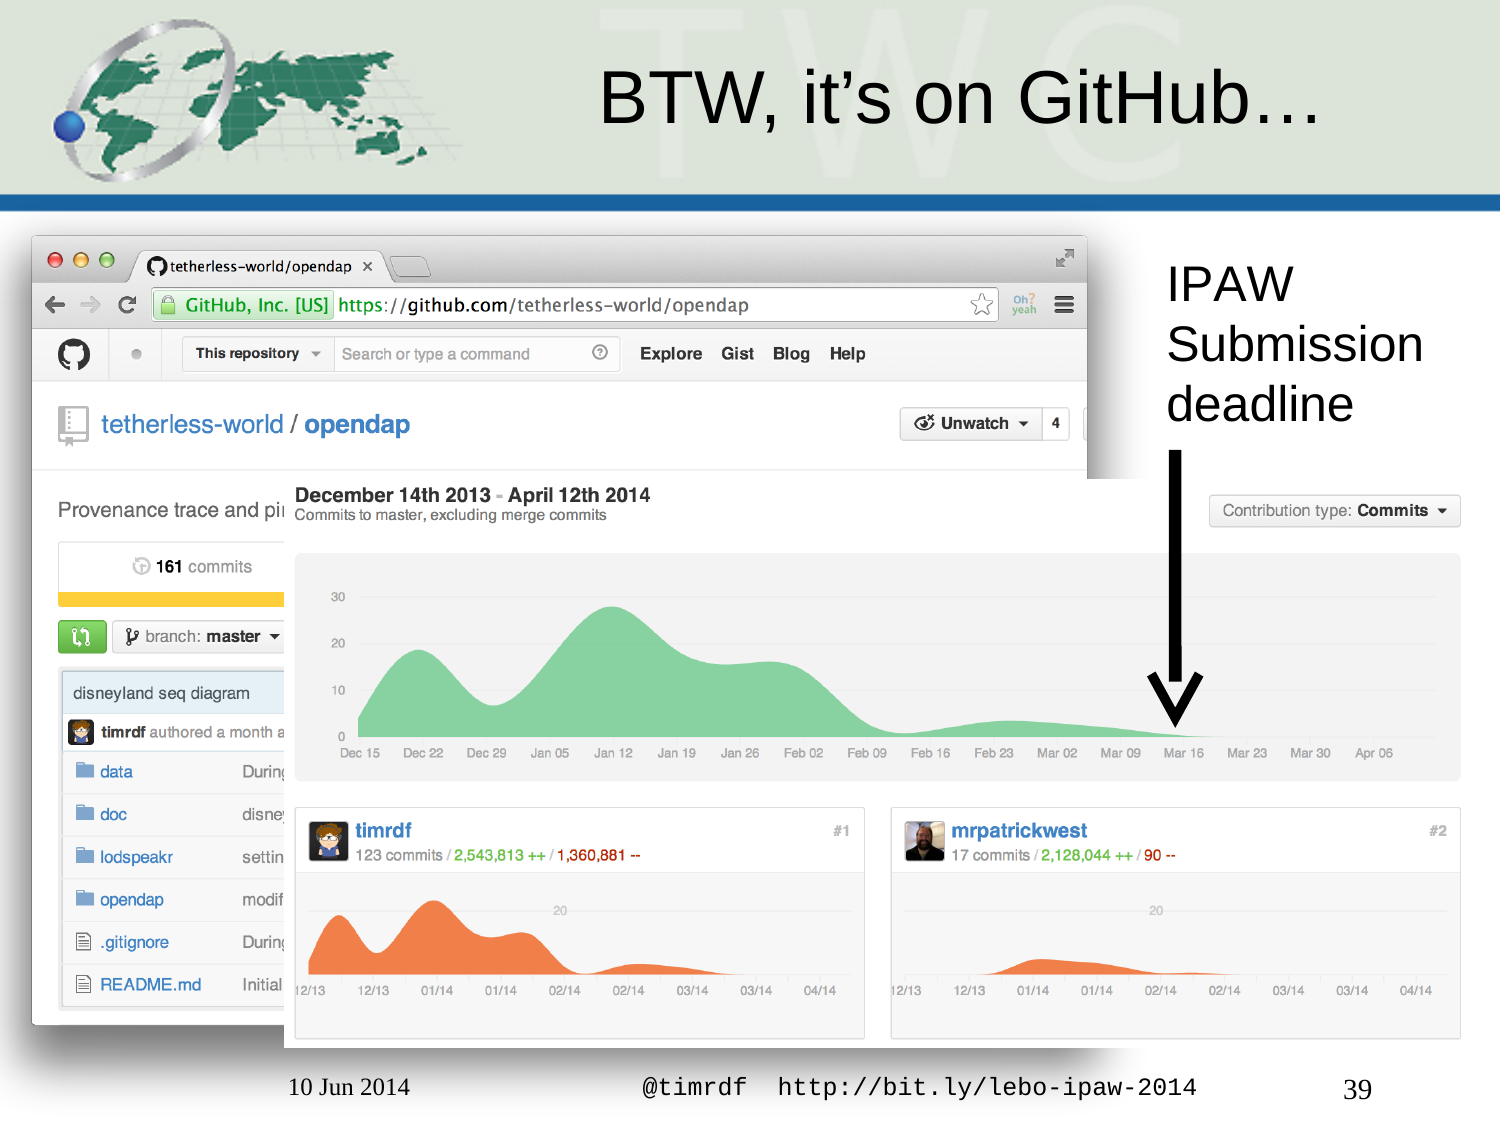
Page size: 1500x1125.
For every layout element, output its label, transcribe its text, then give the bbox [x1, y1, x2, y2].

picture [0, 0, 1500, 1125]
text_box IPAW Submission deadline [1151, 243, 1442, 439]
title BTW, it’s on GitHub… [424, 0, 1500, 188]
